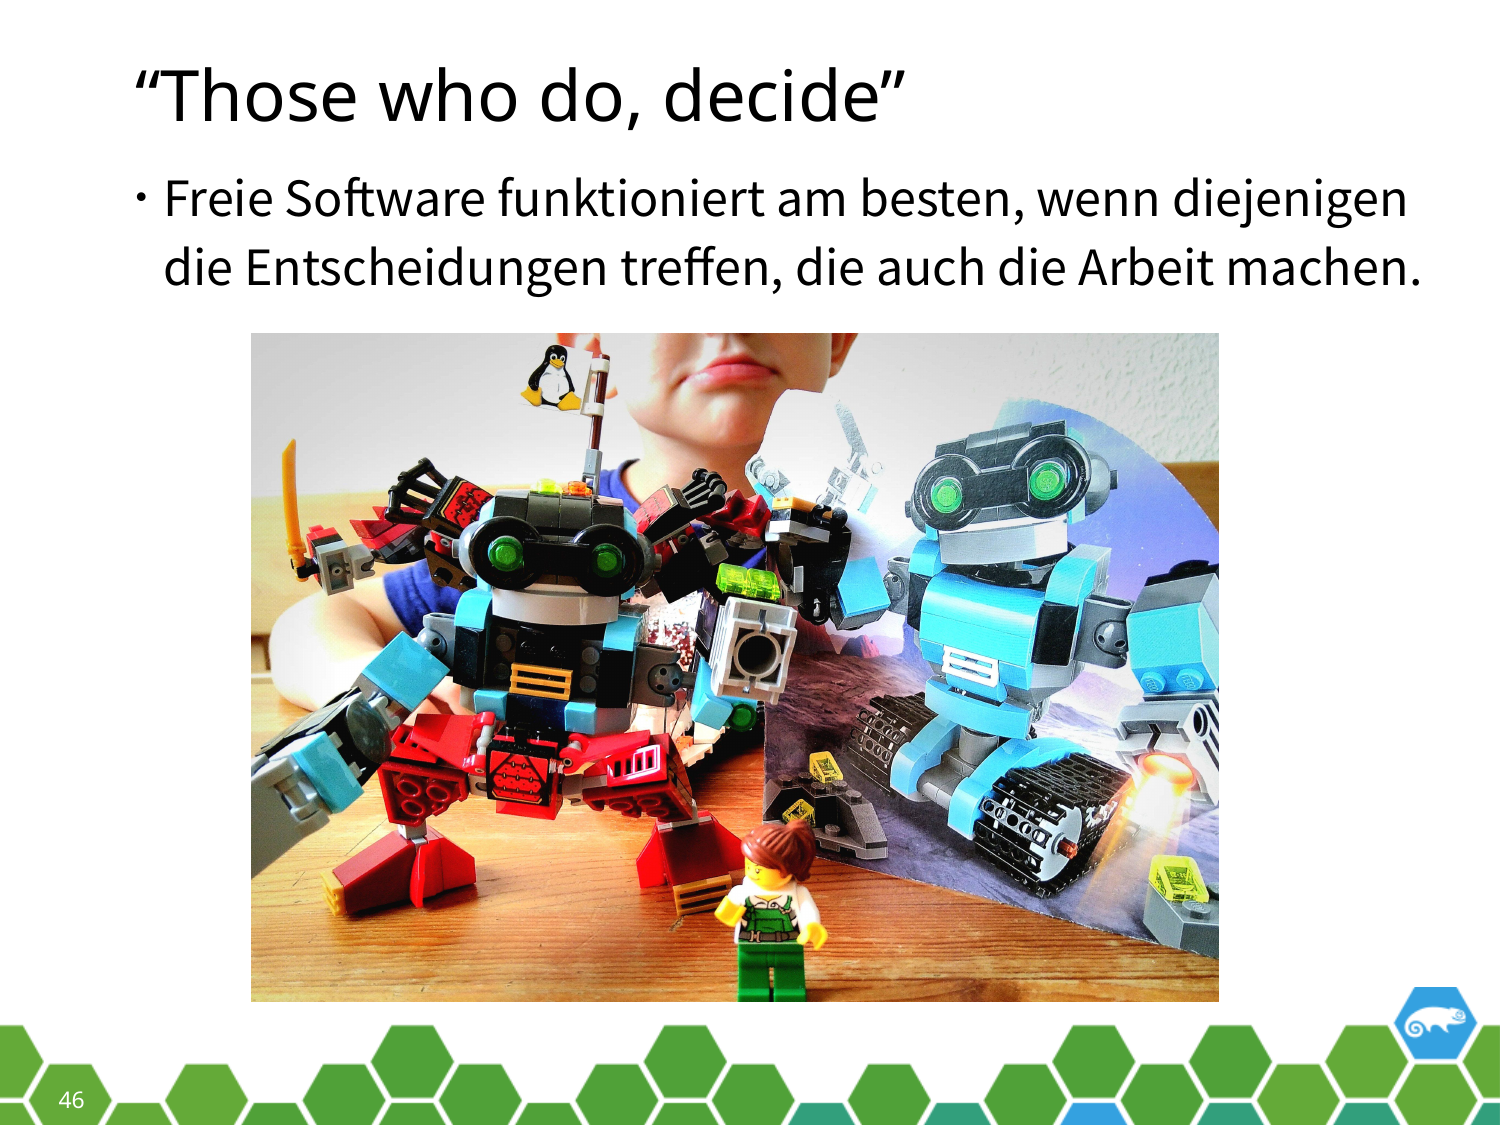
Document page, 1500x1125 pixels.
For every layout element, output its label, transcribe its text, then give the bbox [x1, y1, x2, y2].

list Freie Software funktioniert am besten, wenn diejenigen die Entscheidungen treffen, die auch die Arbeit machen. [135, 163, 1485, 816]
title “Those who do, decide” [135, 12, 1372, 163]
picture [0, 333, 1500, 1125]
